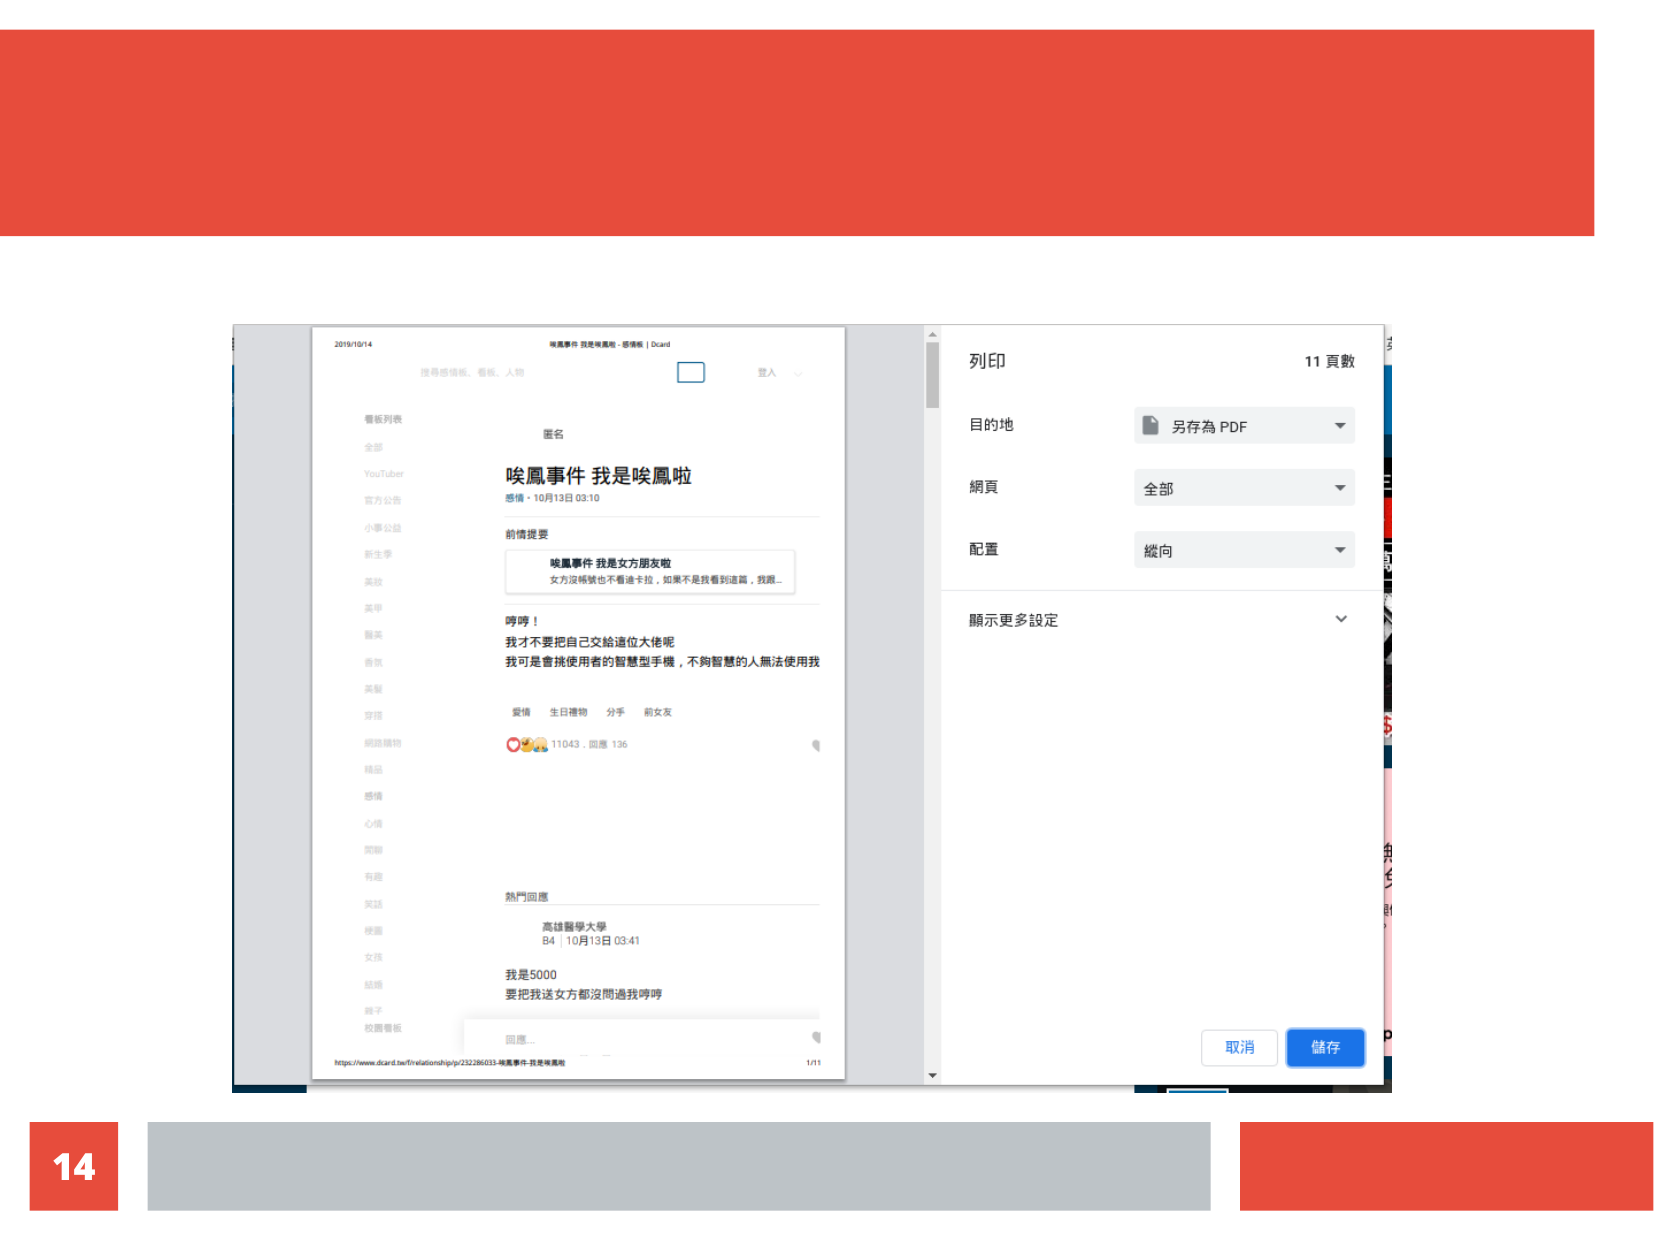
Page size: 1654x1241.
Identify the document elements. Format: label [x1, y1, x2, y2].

picture [232, 324, 1392, 1093]
